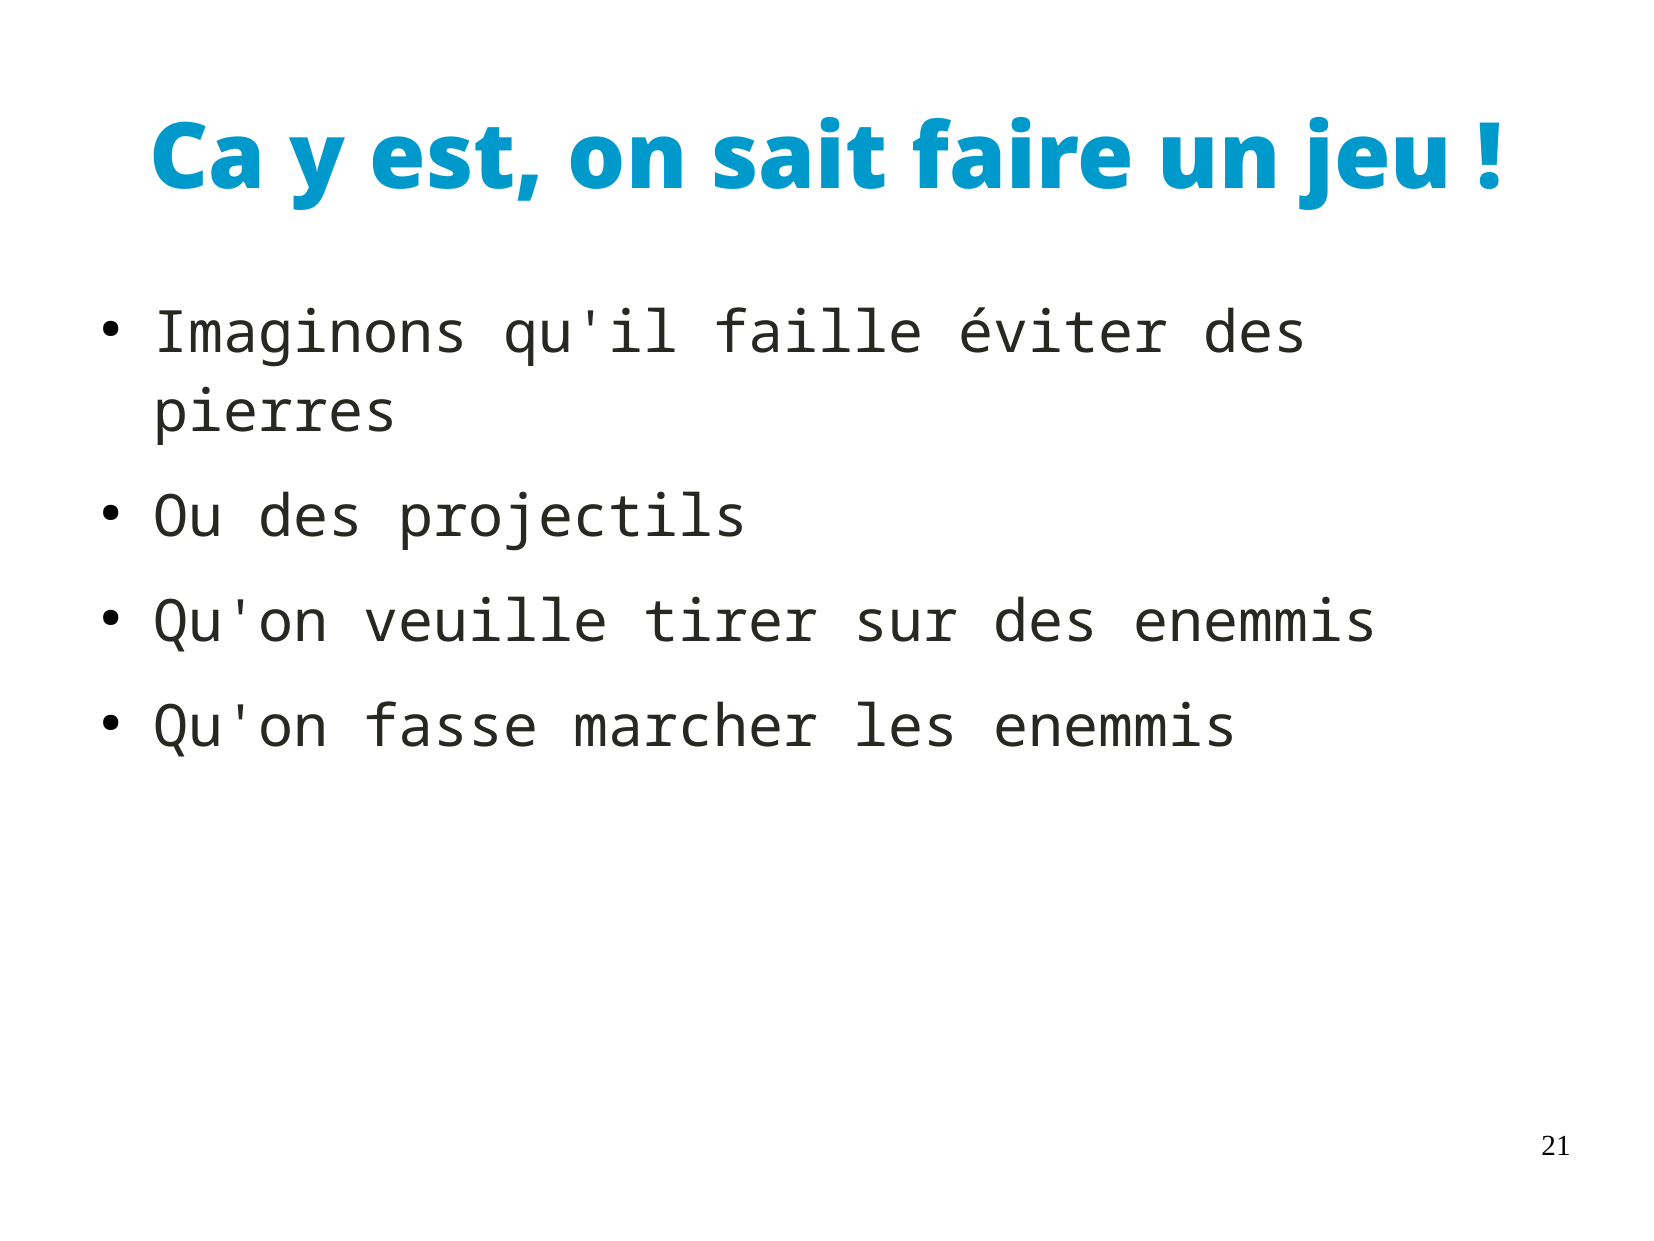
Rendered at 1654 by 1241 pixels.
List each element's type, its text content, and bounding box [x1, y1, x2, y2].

title Ca y est, on sait faire un jeu ! [82, 49, 1571, 257]
list Imaginons qu'il faille éviter des pierres Ou des projectils Qu'on veuille tirer sur des enemmis Qu'on fasse marcher les enemmis [82, 290, 1571, 1010]
